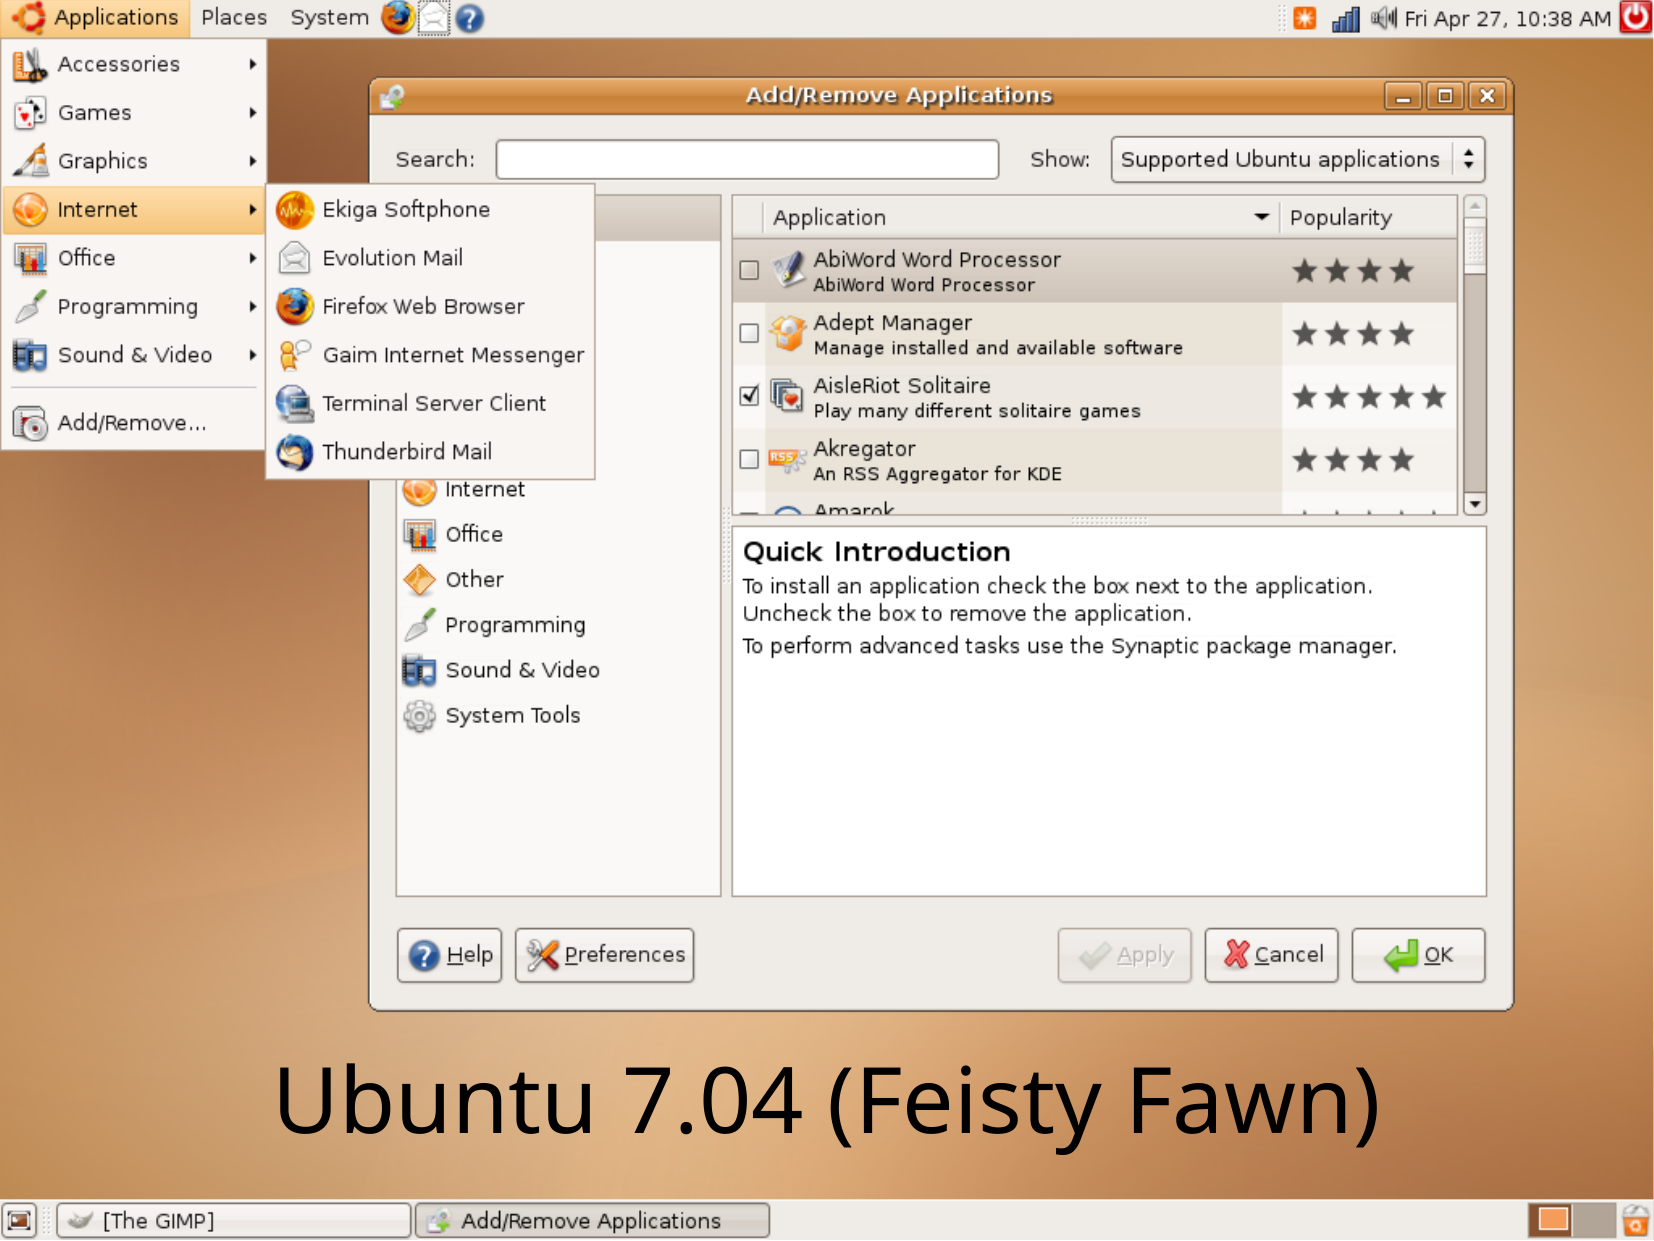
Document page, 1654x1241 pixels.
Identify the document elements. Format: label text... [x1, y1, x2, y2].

title Ubuntu 7.04 (Feisty Fawn) [82, 994, 1571, 1202]
picture [0, 0, 1654, 1241]
